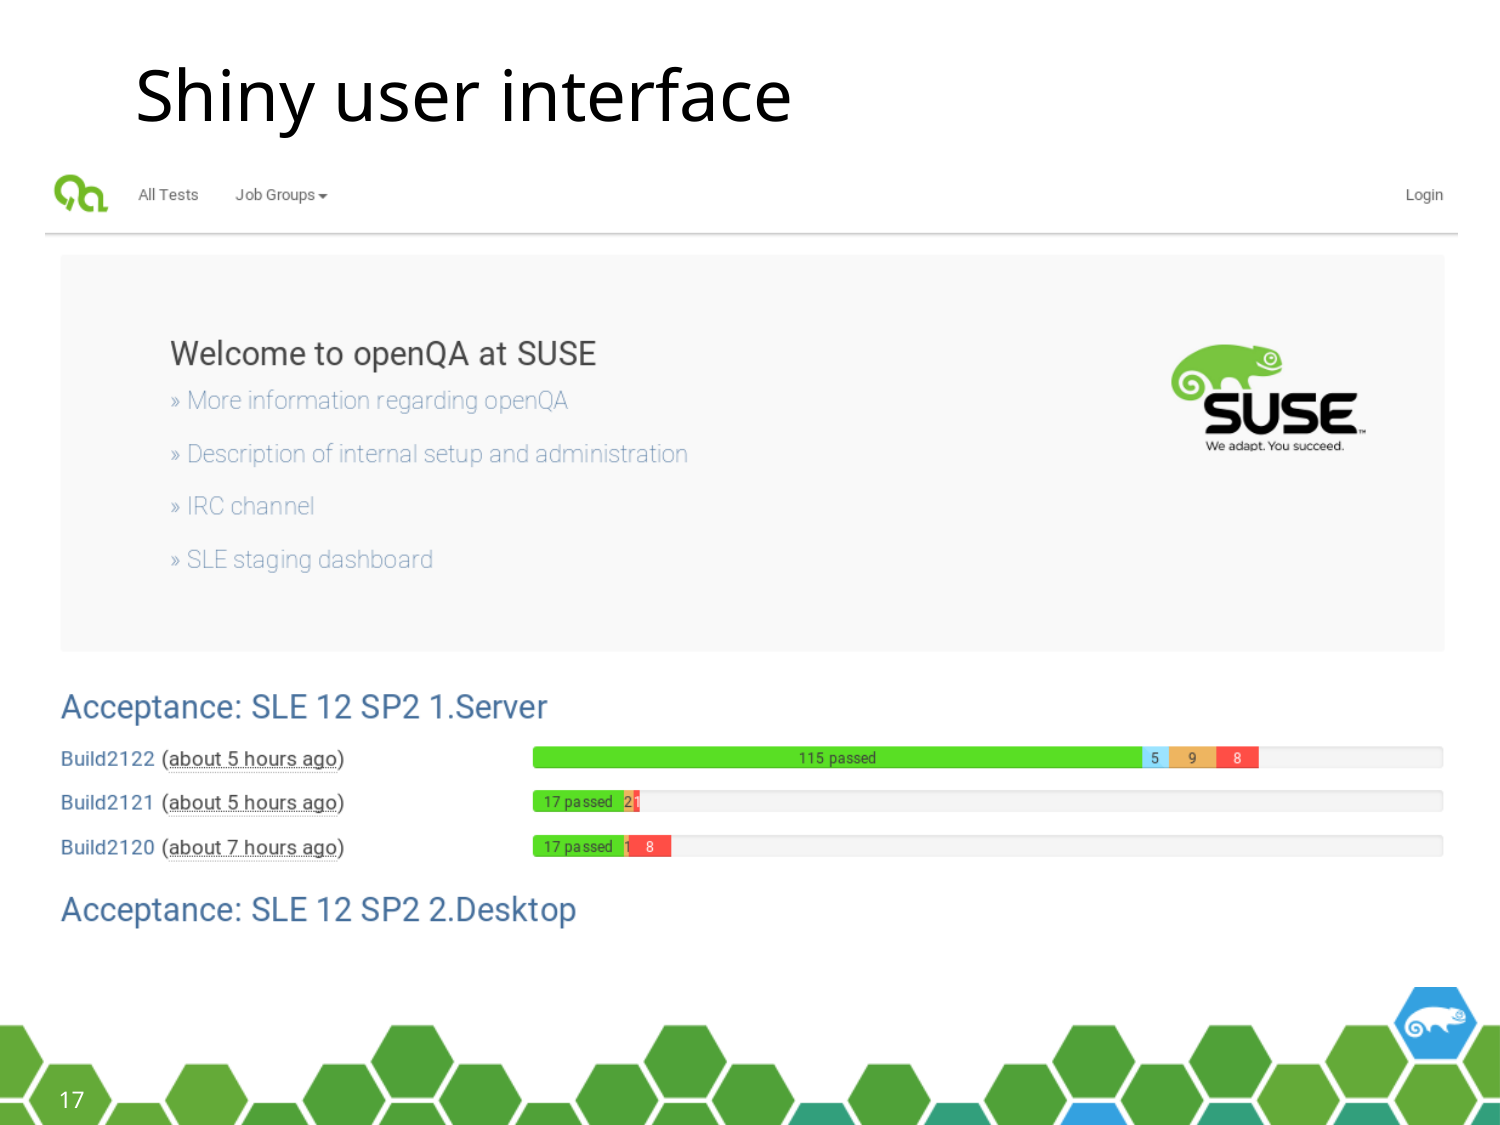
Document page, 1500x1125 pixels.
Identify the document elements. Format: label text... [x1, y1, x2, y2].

picture [0, 987, 1500, 1125]
title Shiny user interface [135, 12, 1372, 165]
picture [45, 165, 1458, 931]
